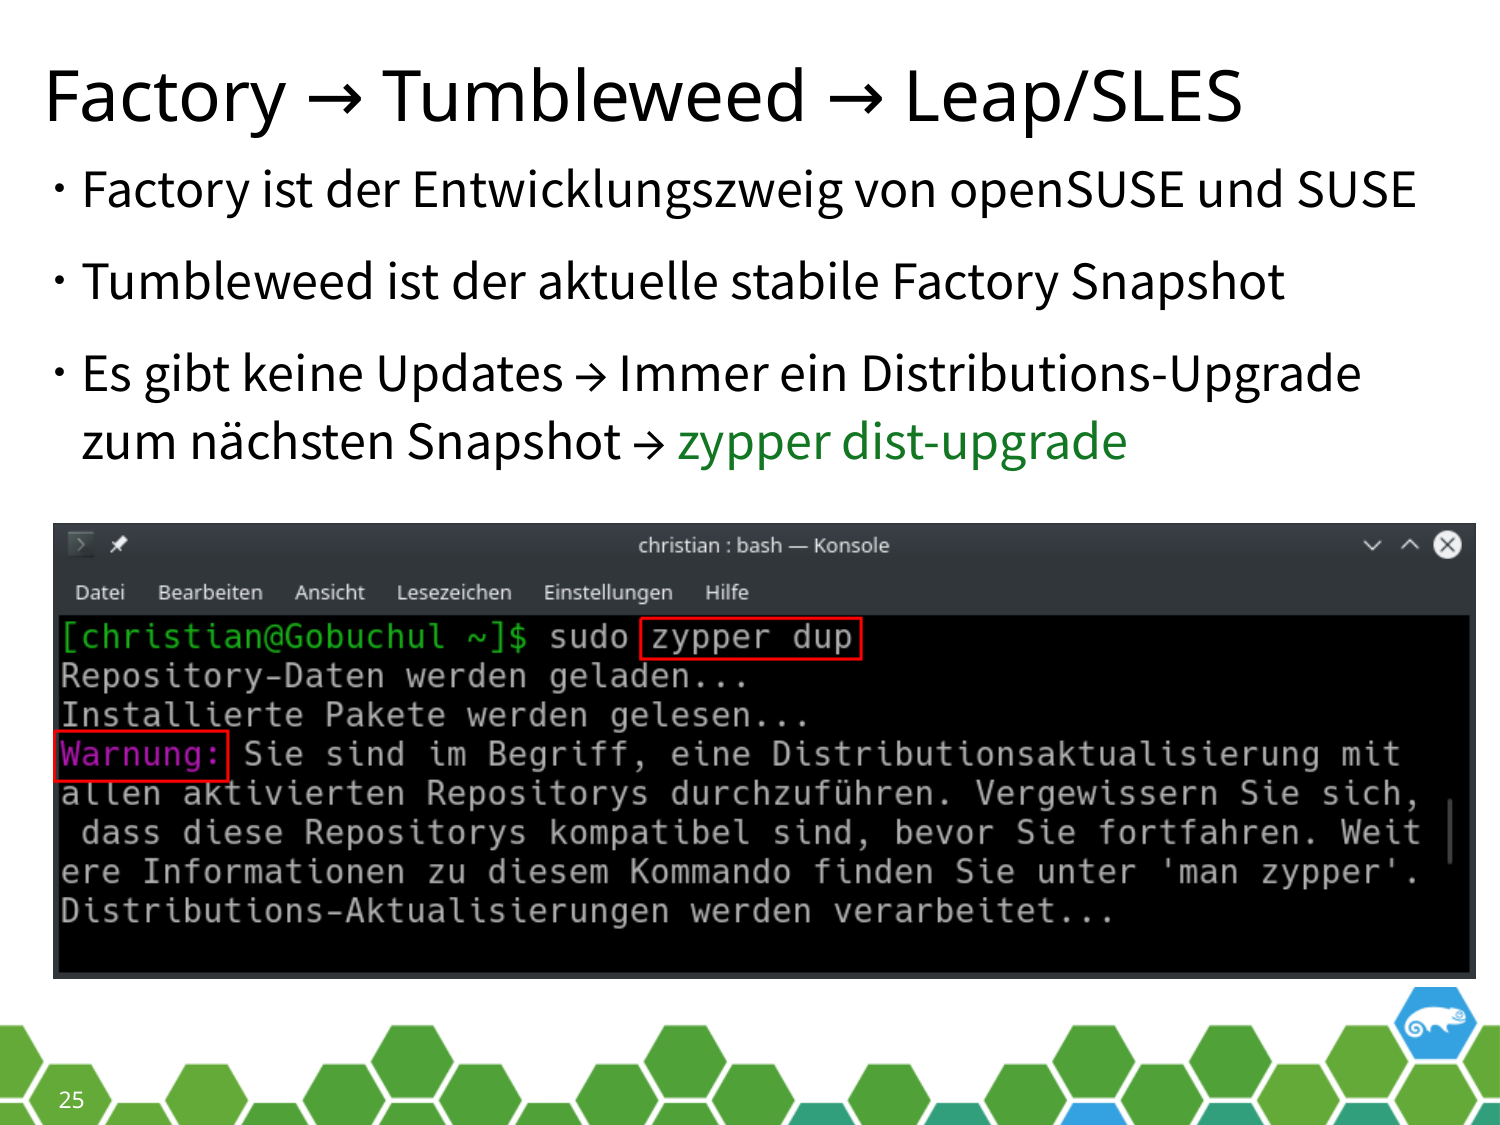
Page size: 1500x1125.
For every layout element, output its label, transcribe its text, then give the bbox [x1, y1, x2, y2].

title Factory → Tumbleweed → Leap/SLES [43, 12, 1280, 175]
picture [0, 987, 1500, 1125]
list Factory ist der Entwicklungszweig von openSUSE und SUSE Tumbleweed ist der aktuelle stabile Factory Snapshot Es gibt keine Updates → Immer ein Distributions-Upgrade zum nächsten Snapshot → zypper dist-upgrade [53, 153, 1458, 523]
picture [53, 523, 1476, 979]
